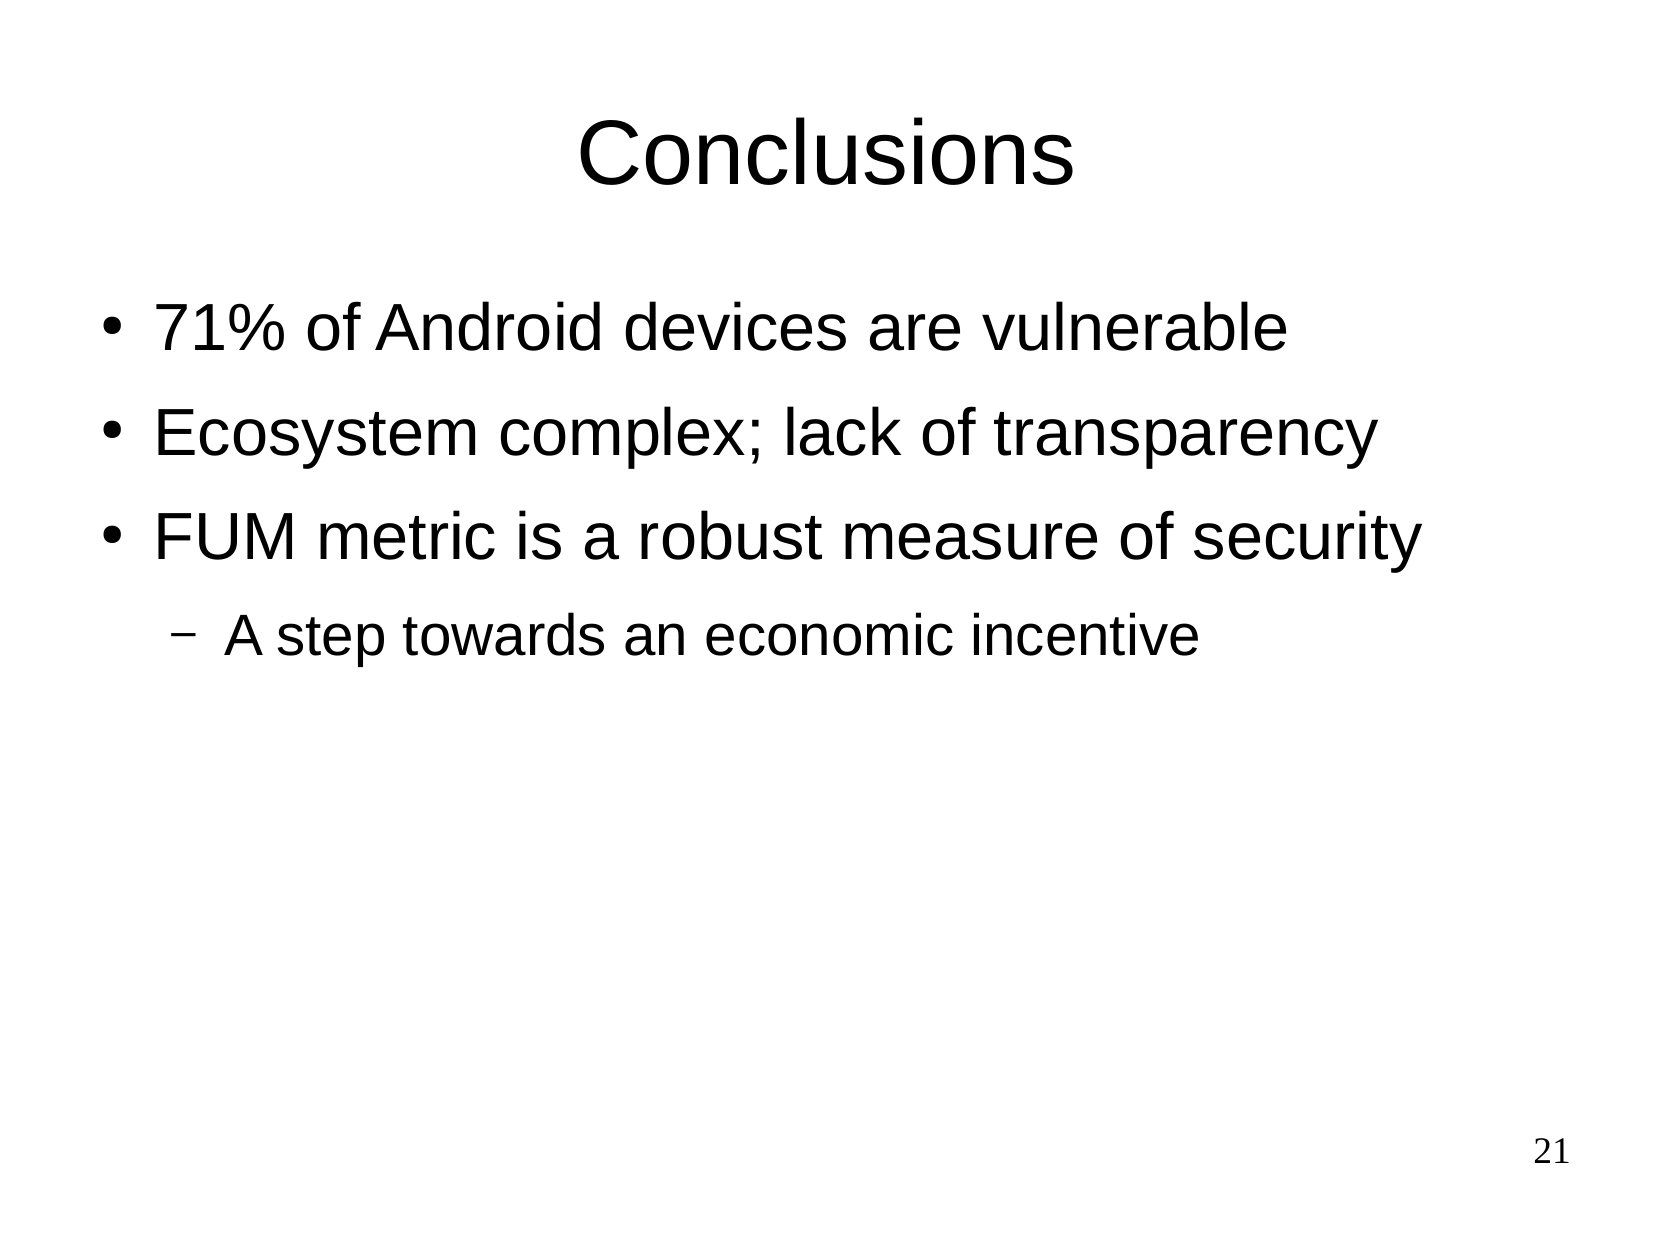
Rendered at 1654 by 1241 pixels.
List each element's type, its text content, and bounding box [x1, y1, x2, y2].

title Conclusions [82, 49, 1571, 257]
list 71% of Android devices are vulnerable Ecosystem complex; lack of transparency FUM metric is a robust measure of security A step towards an economic incentive [82, 290, 1571, 1109]
